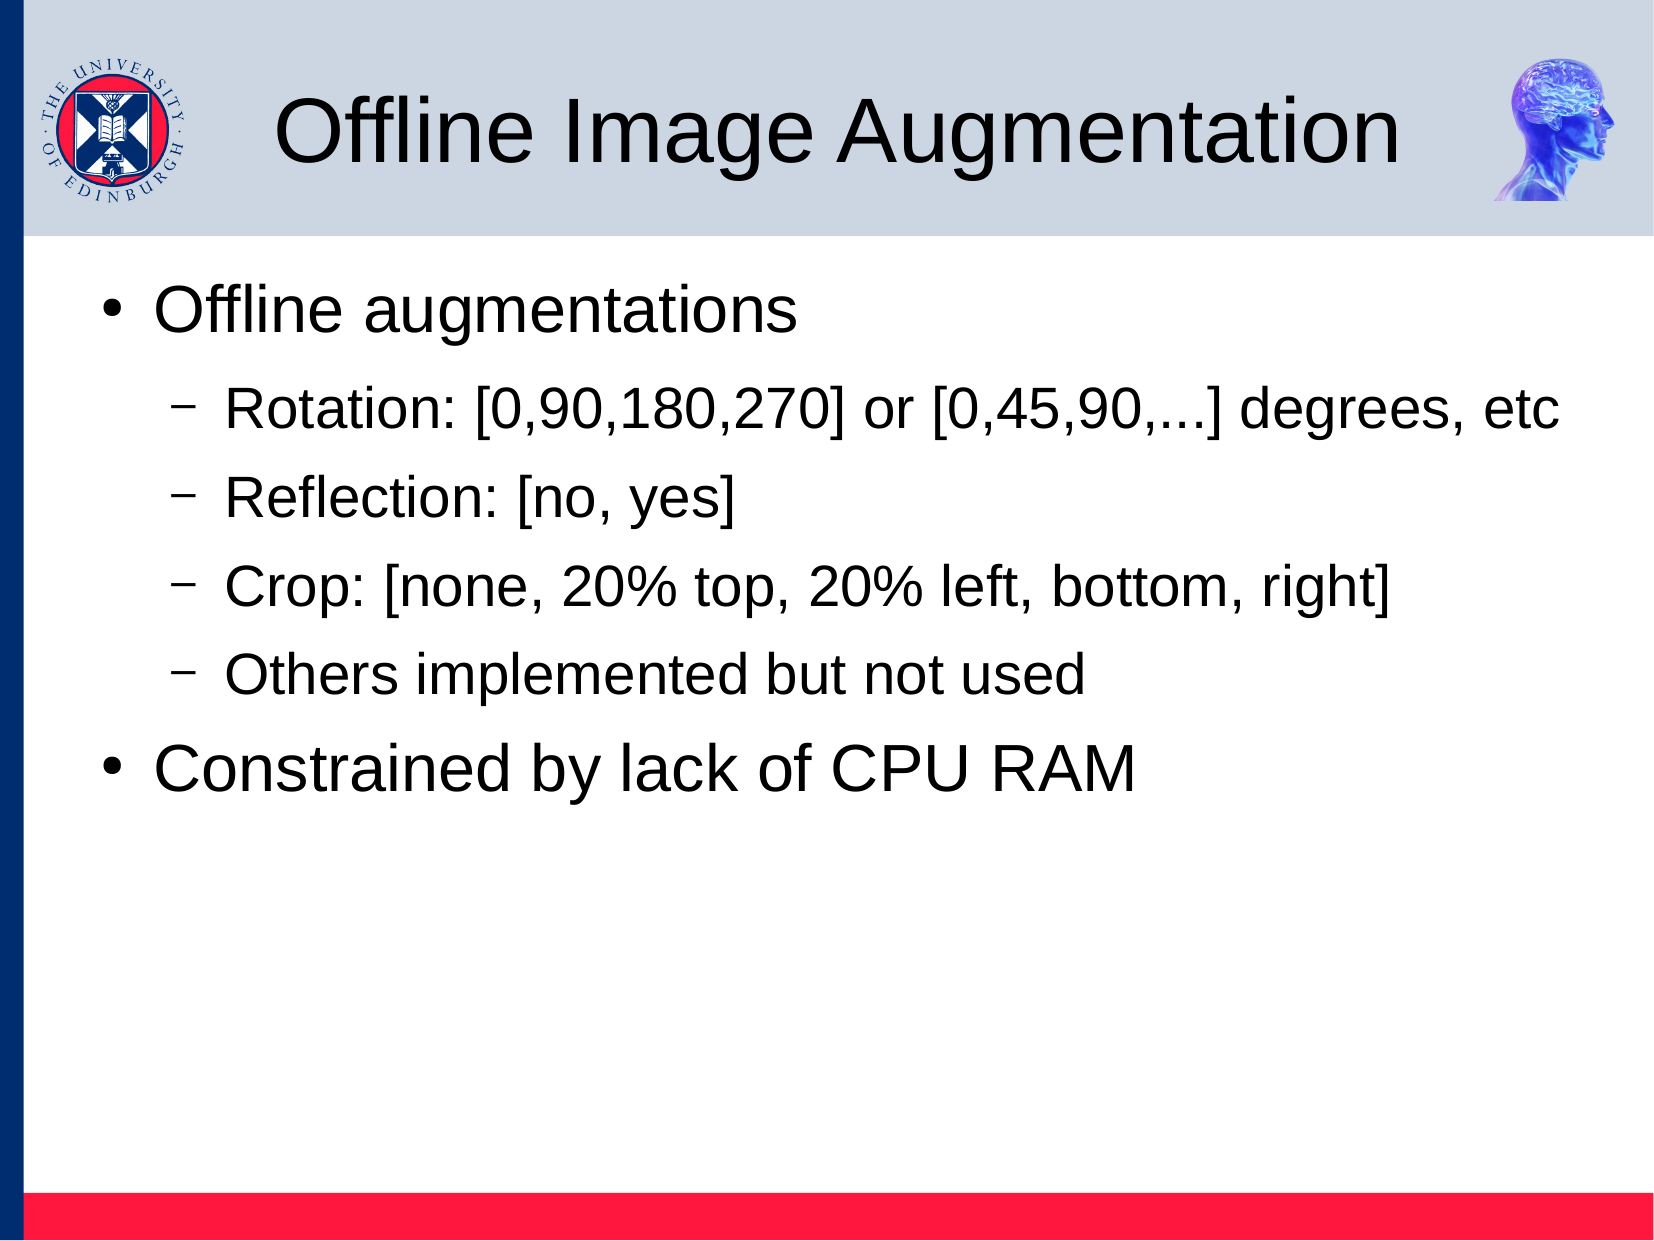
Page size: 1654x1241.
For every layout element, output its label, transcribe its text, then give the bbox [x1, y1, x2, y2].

title Offline Image Augmentation [183, 49, 1494, 213]
picture [1494, 58, 1615, 201]
picture [38, 56, 183, 205]
list Offline augmentations Rotation: [0,90,180,270] or [0,45,90,...] degrees, etc Reflection: [no, yes] Crop: [none, 20% top, 20% left, bottom, right] Others implemented but not used Constrained by lack of CPU RAM [82, 271, 1571, 1010]
